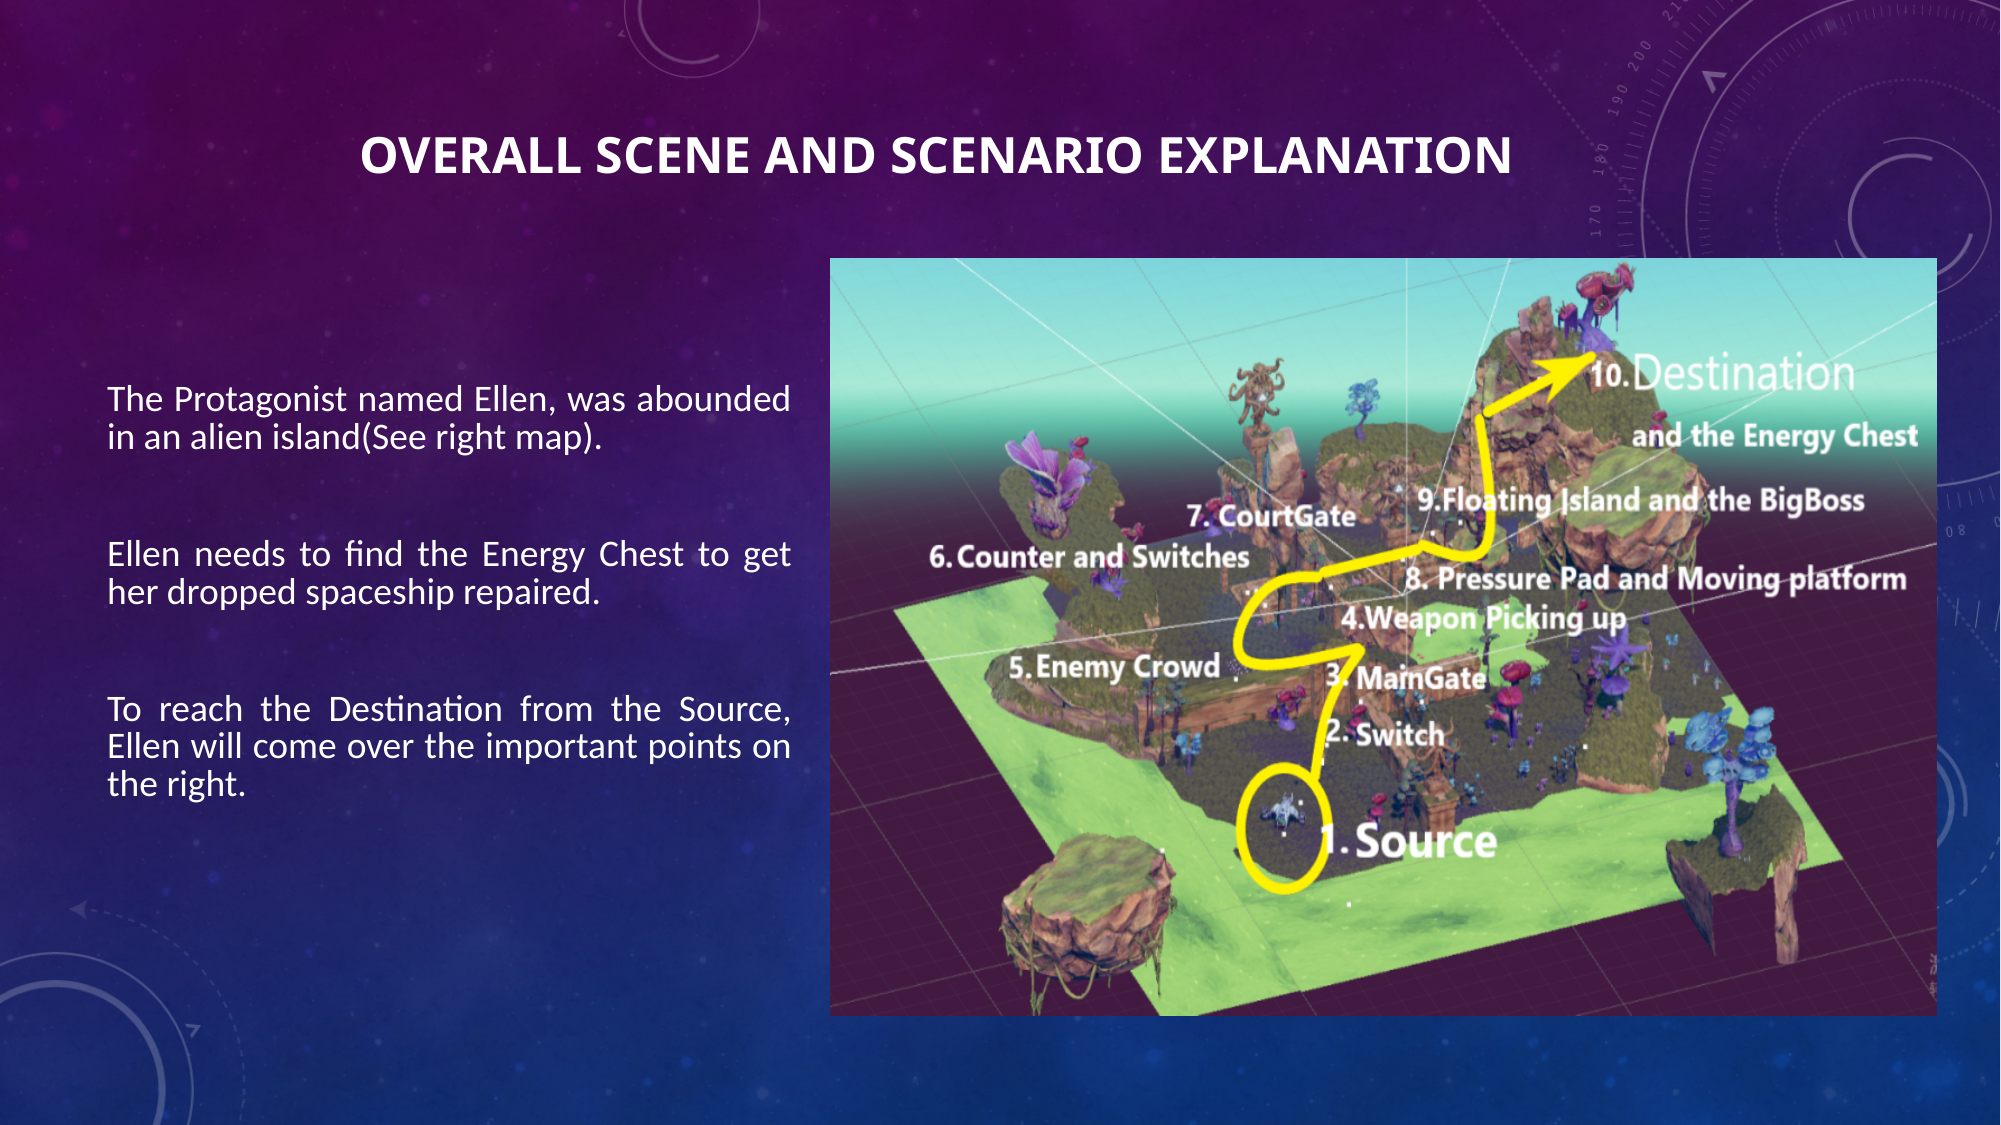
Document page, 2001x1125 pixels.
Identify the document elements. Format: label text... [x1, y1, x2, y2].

picture [830, 258, 1965, 1090]
title Overall Scene and Scenario Explanation [112, 60, 1775, 300]
list The Protagonist named Ellen, was abounded in an alien island(See right map). Ellen needs to find the Energy Chest to get her dropped spaceship repaired. To reach the Destination from the Source, Ellen will come over the important points on the right. [92, 258, 819, 1125]
